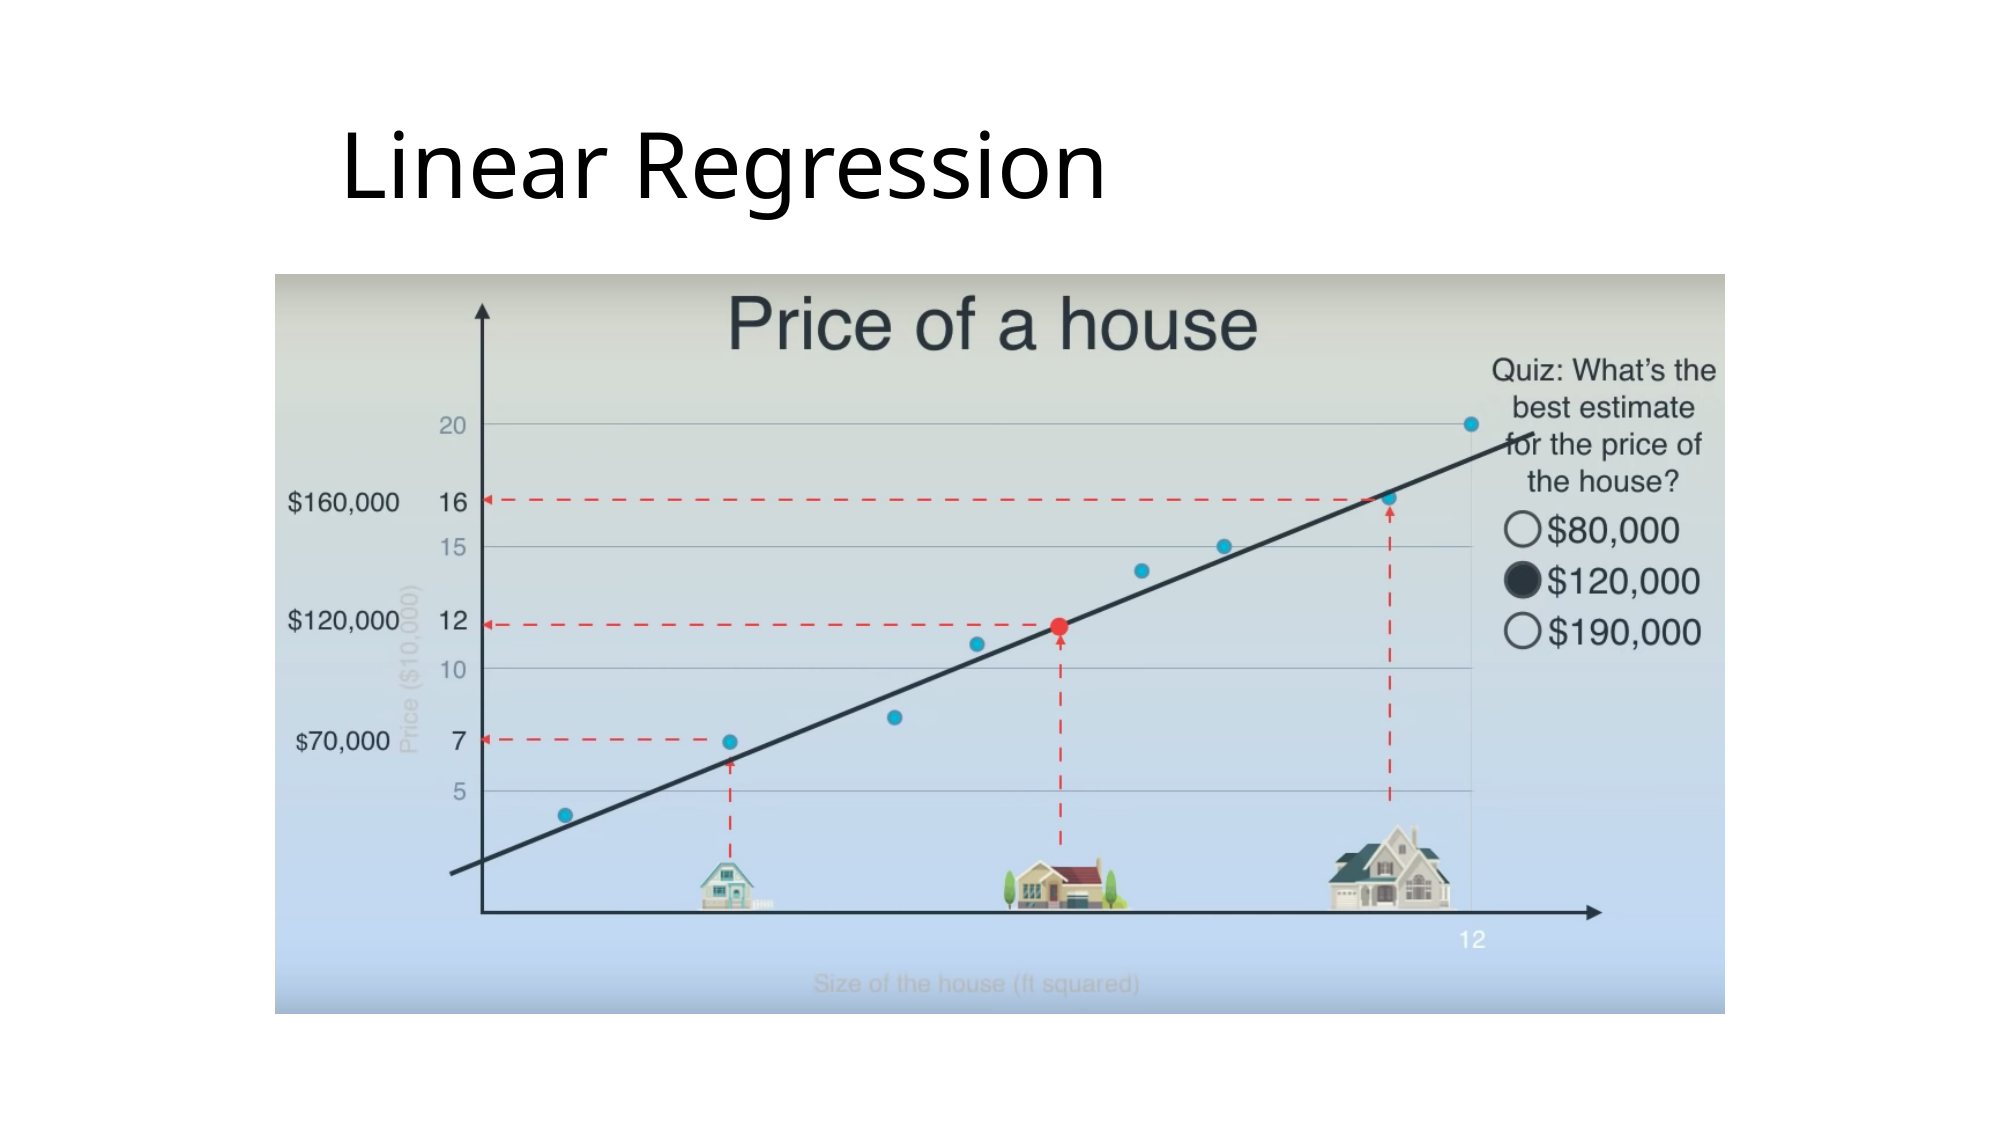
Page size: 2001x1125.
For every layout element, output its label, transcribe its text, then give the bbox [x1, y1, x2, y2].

picture [275, 274, 1725, 1014]
title Linear Regression [324, 87, 1675, 250]
